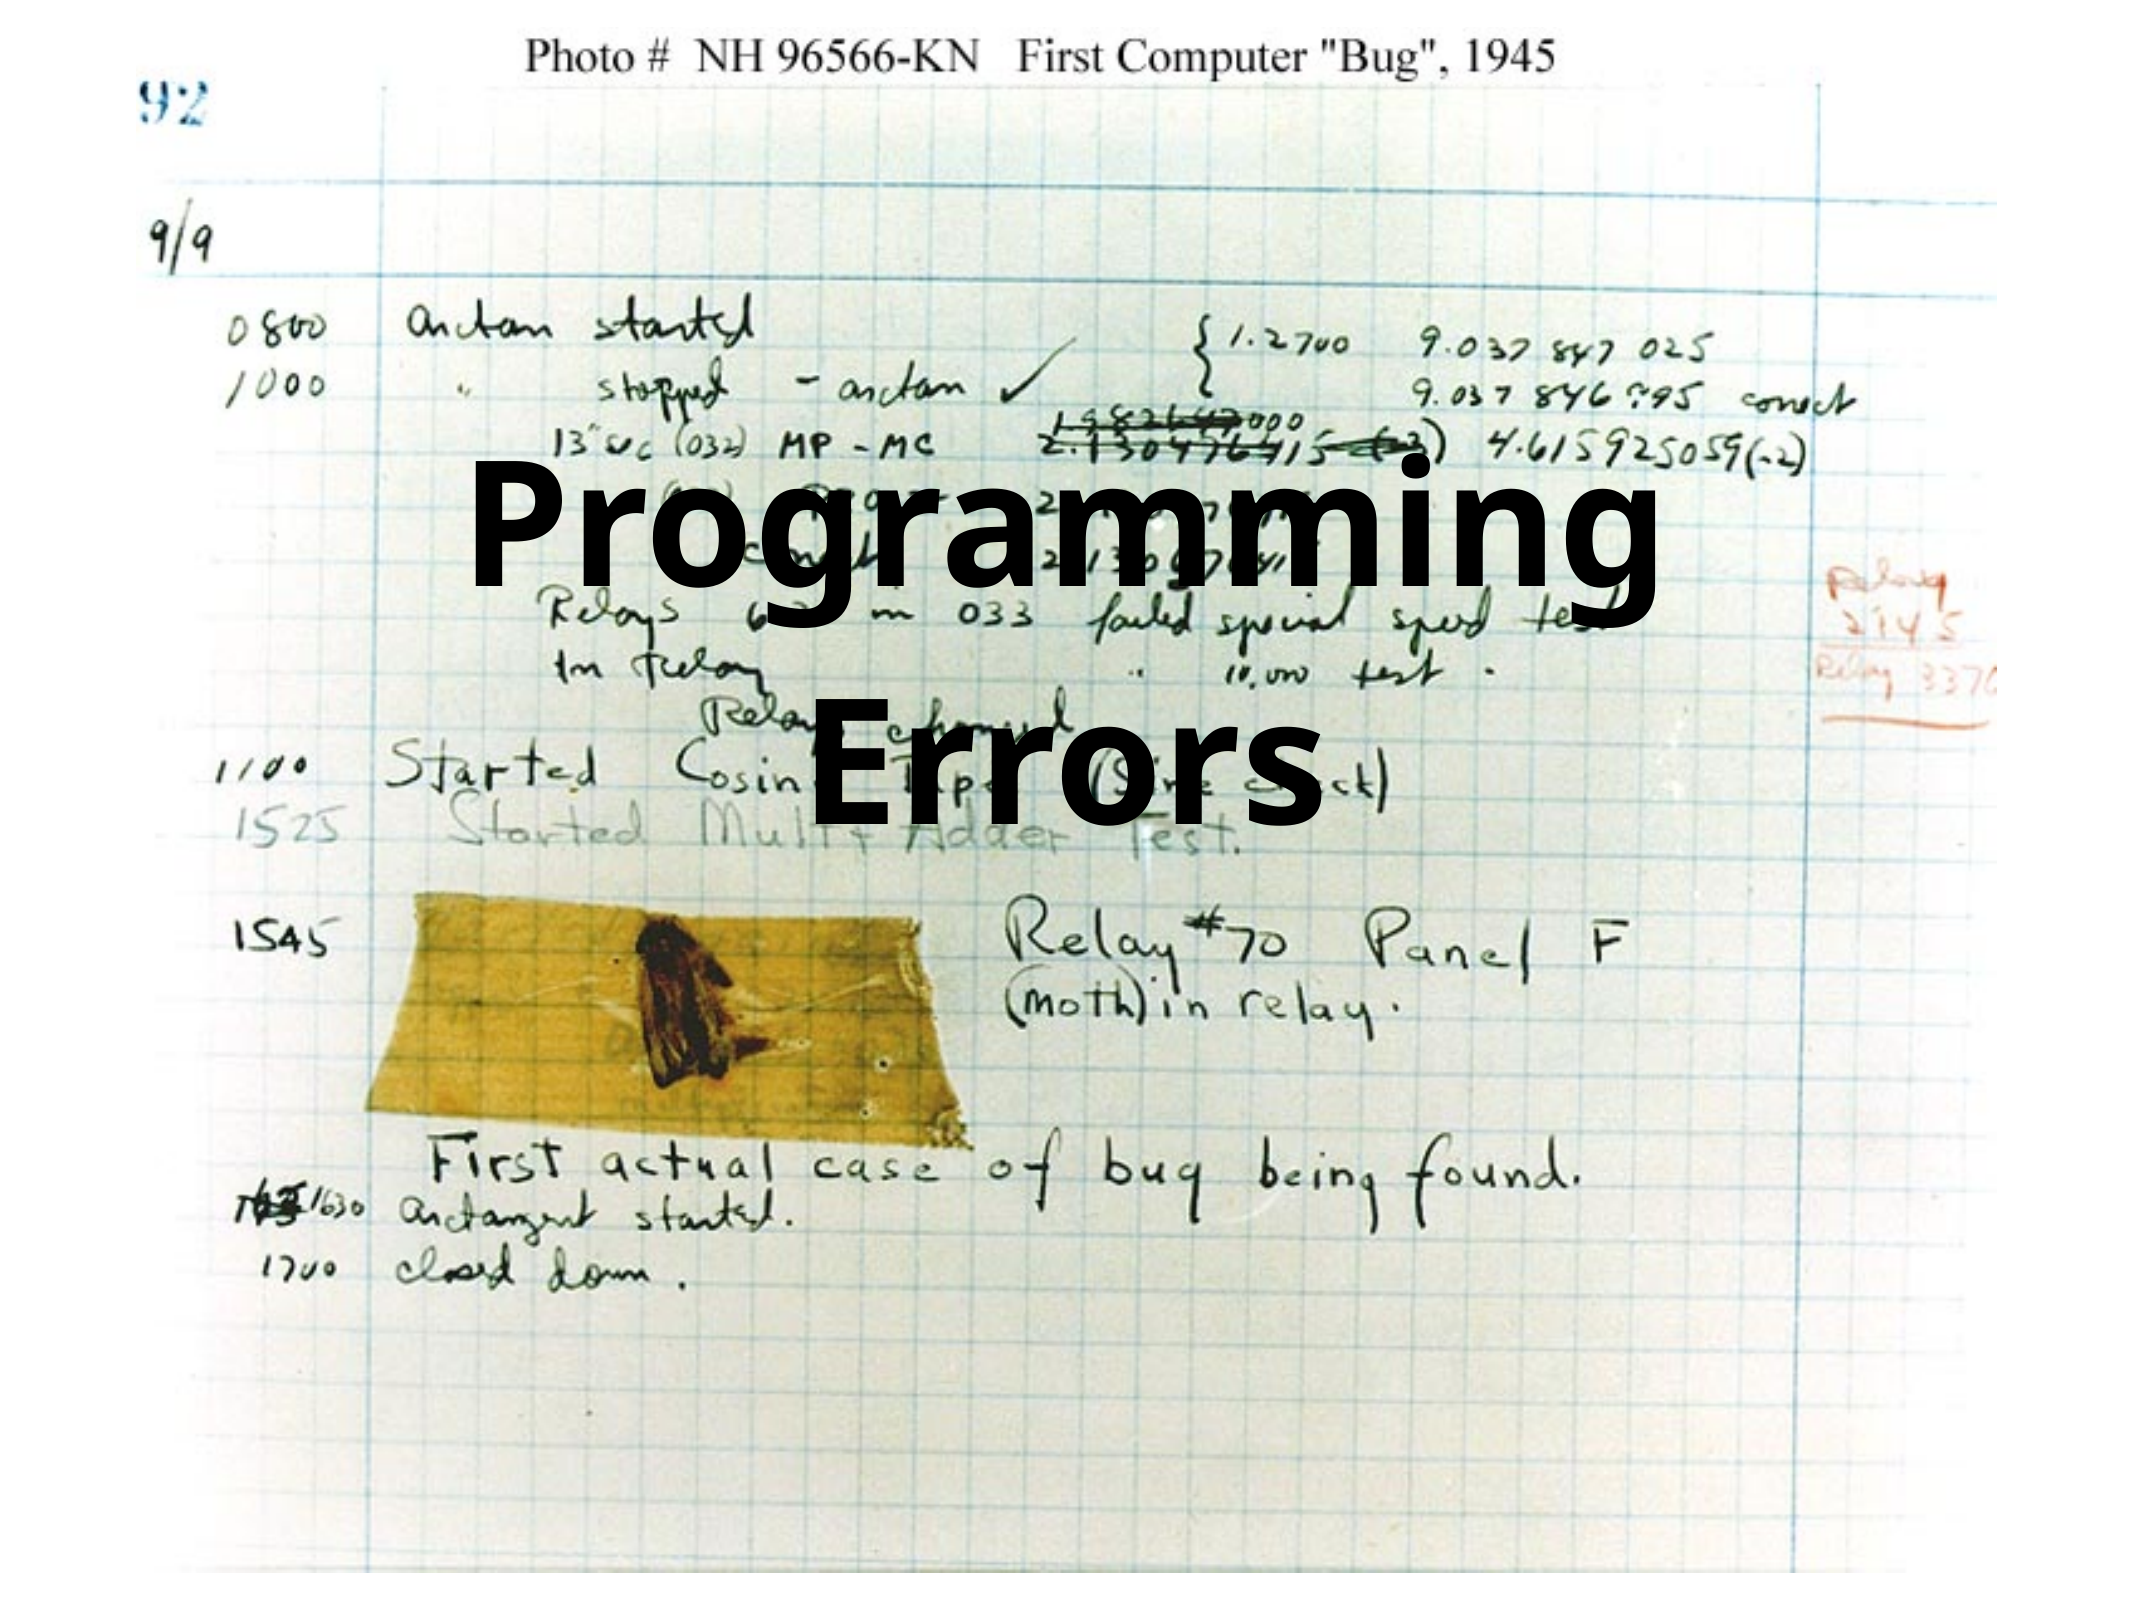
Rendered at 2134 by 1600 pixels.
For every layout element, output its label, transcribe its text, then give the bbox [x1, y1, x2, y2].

title Programming Errors [206, 324, 1924, 950]
picture [136, 27, 1997, 1573]
